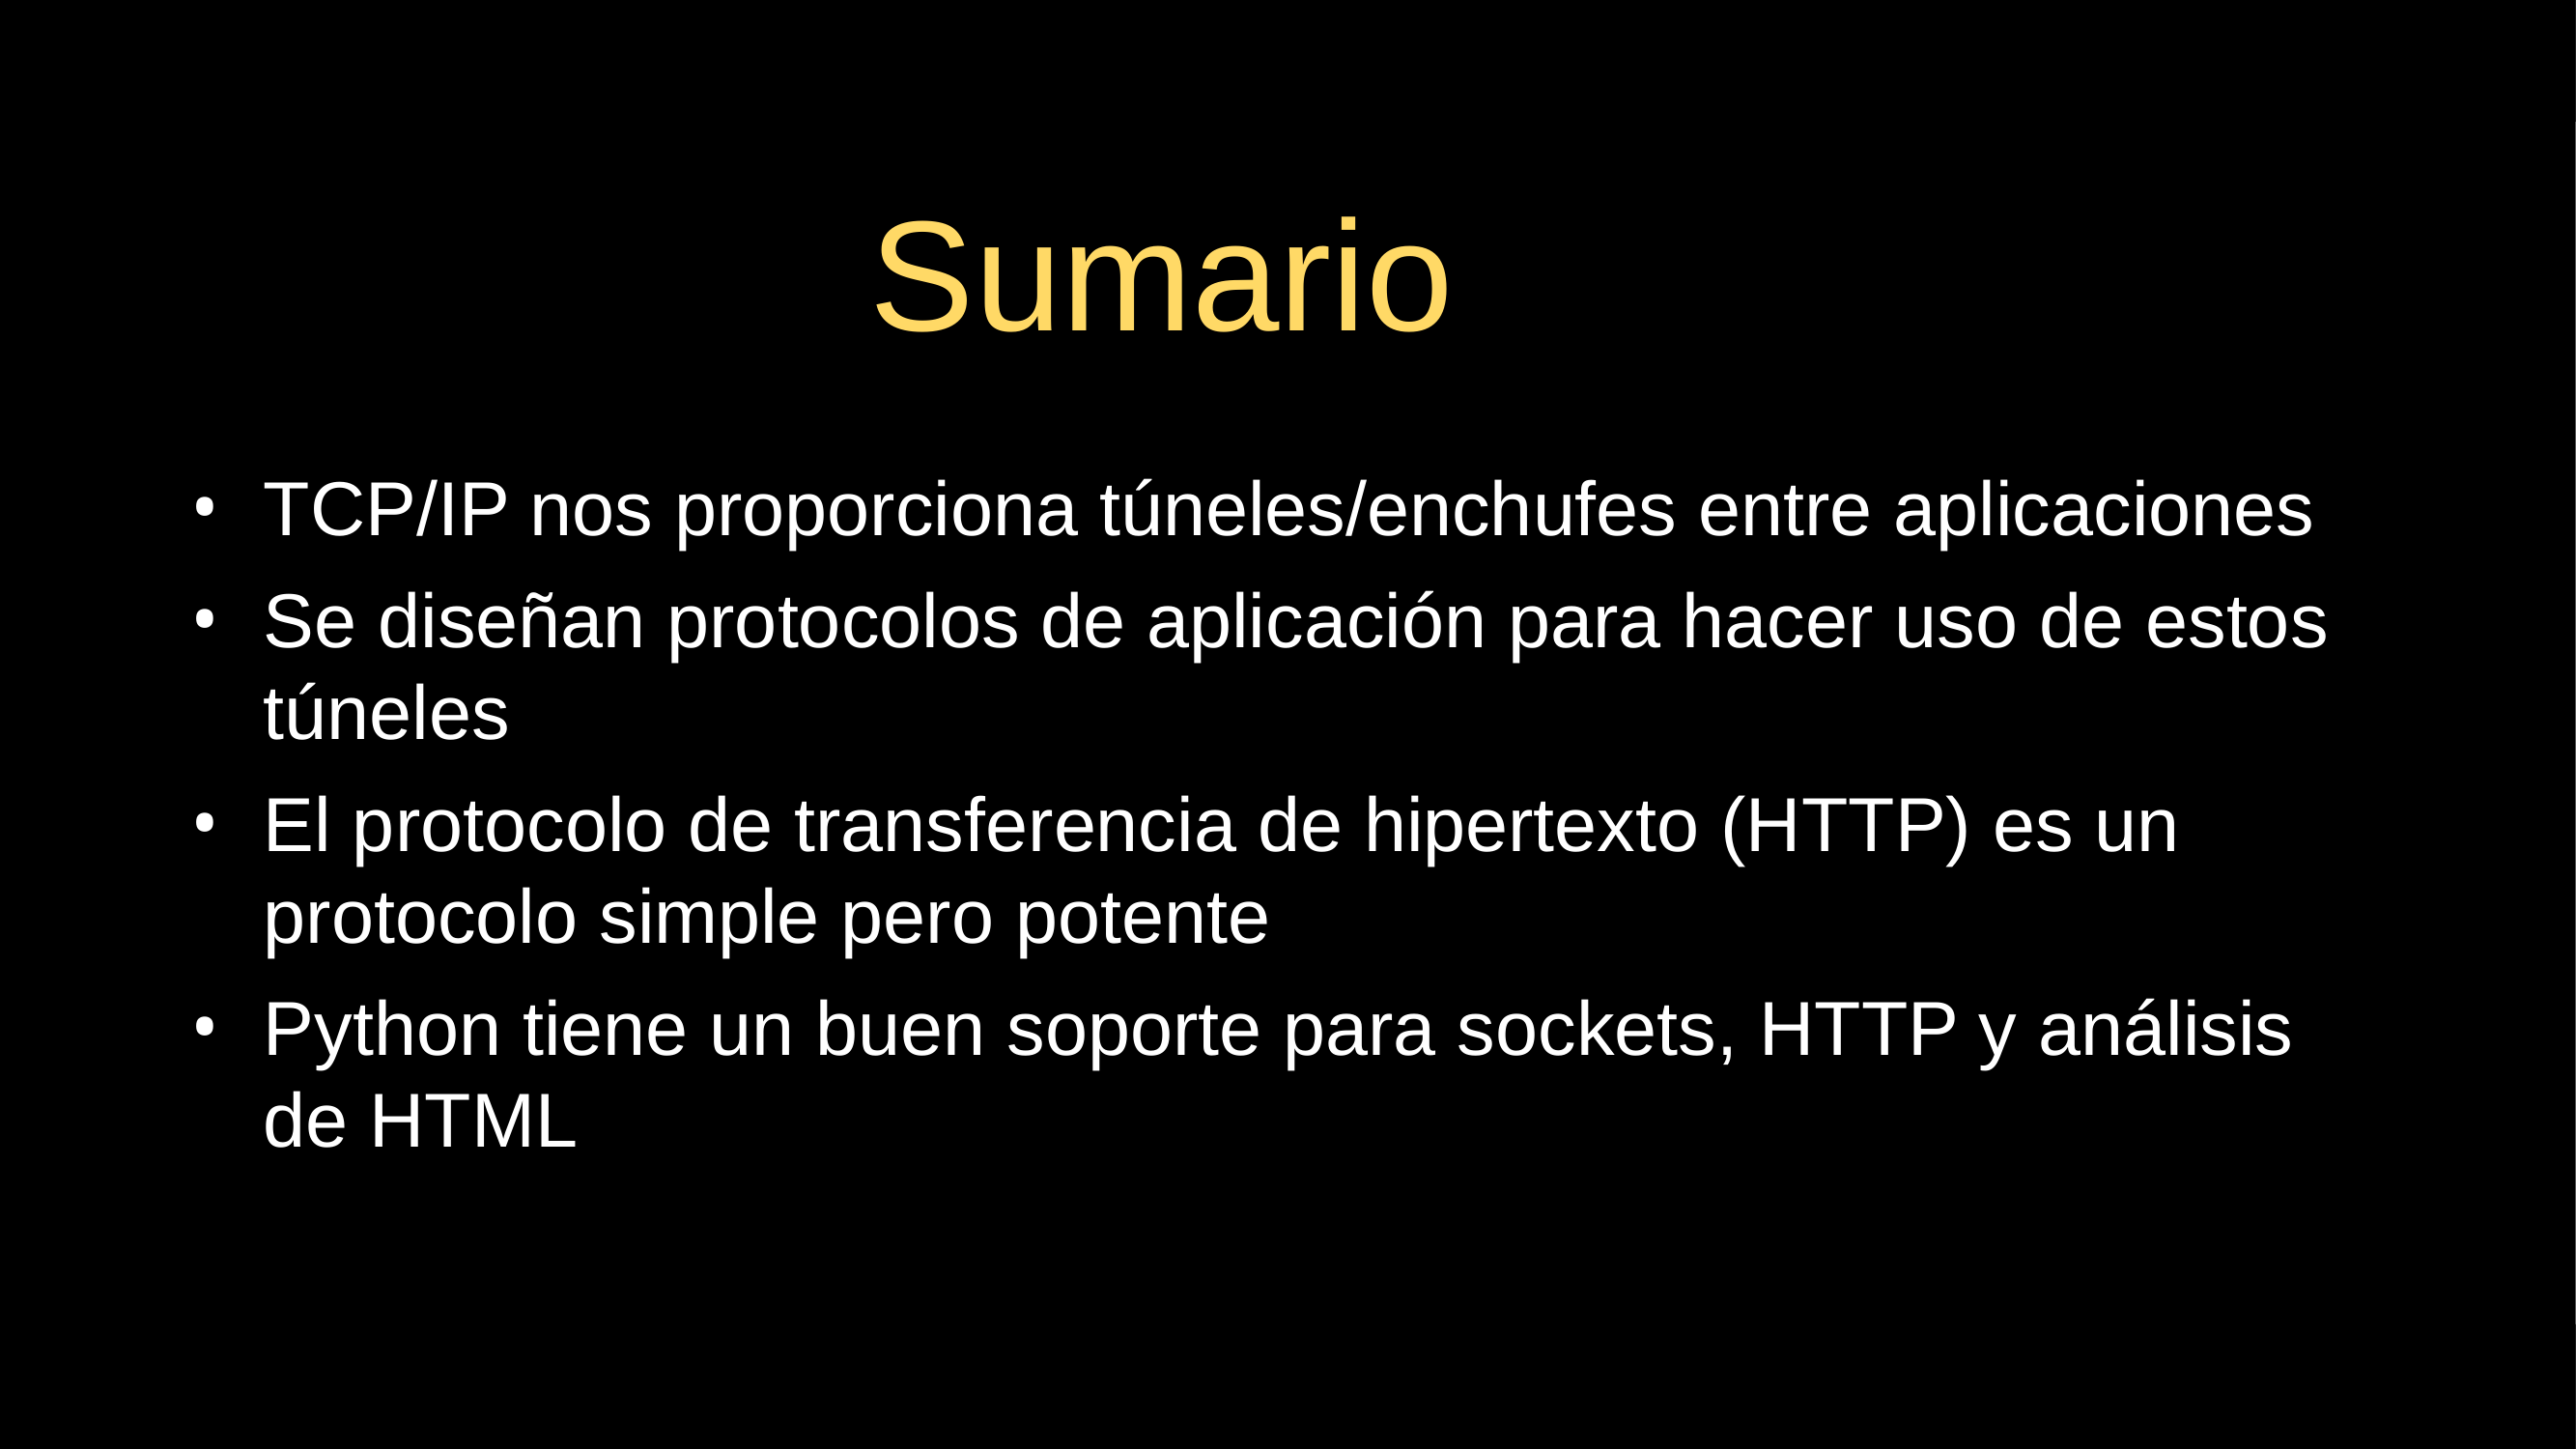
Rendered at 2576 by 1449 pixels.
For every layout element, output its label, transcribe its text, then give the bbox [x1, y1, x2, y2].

list TCP/IP nos proporciona túneles/enchufes entre aplicaciones Se diseñan protocolos de aplicación para hacer uso de estos túneles El protocolo de transferencia de hipertexto (HTTP) es un protocolo simple pero potente Python tiene un buen soporte para sockets, HTTP y análisis de HTML [183, 451, 2391, 1317]
title Sumario [183, 133, 2140, 403]
